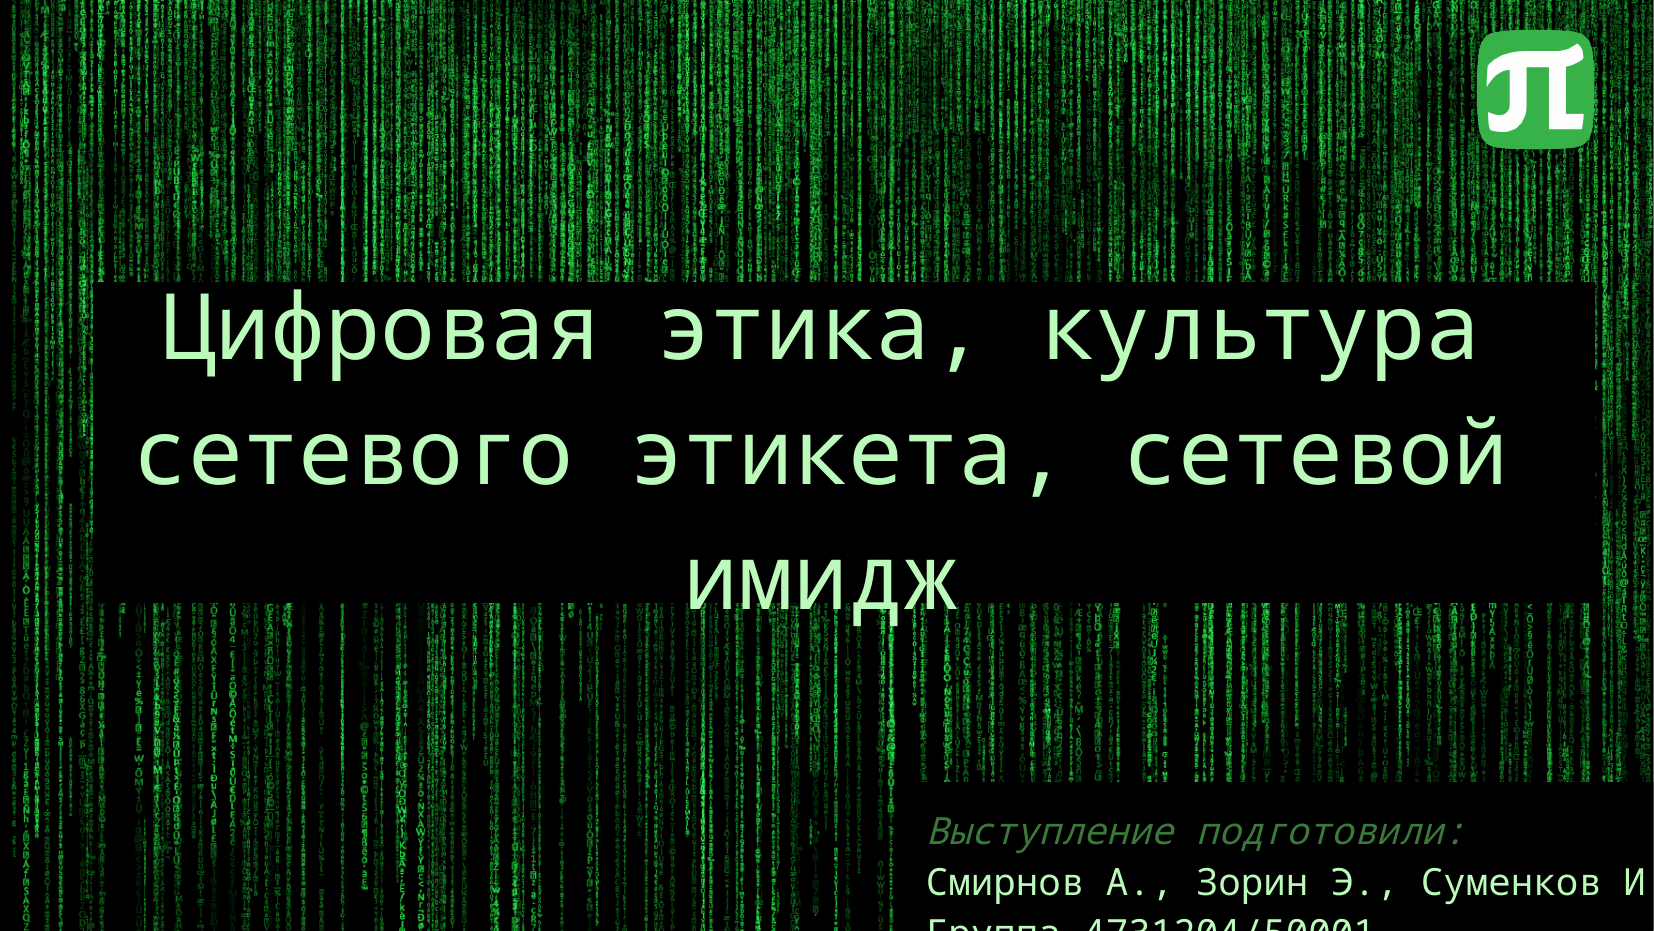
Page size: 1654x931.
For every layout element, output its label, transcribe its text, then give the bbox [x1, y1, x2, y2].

picture [1304, 925, 1311, 931]
picture [1313, 925, 1321, 931]
picture [1100, 925, 1120, 931]
text_box Выступление подготовили: Смирнов А., Зорин Э., Суменков И. Группа 4731204/50001 [910, 797, 1621, 925]
title Цифровая этика, культура сетевого этикета, сетевой имидж [76, 311, 1565, 587]
picture [1235, 925, 1252, 931]
picture [1191, 925, 1198, 931]
picture [1214, 925, 1227, 931]
picture [1164, 925, 1189, 931]
picture [1270, 925, 1288, 931]
picture [1145, 925, 1161, 931]
picture [933, 925, 1092, 931]
picture [0, 0, 1654, 931]
picture [1335, 925, 1343, 931]
picture [1349, 925, 1364, 931]
picture [1200, 925, 1208, 931]
picture [1290, 925, 1298, 931]
picture [1254, 925, 1267, 931]
picture [1122, 925, 1143, 931]
